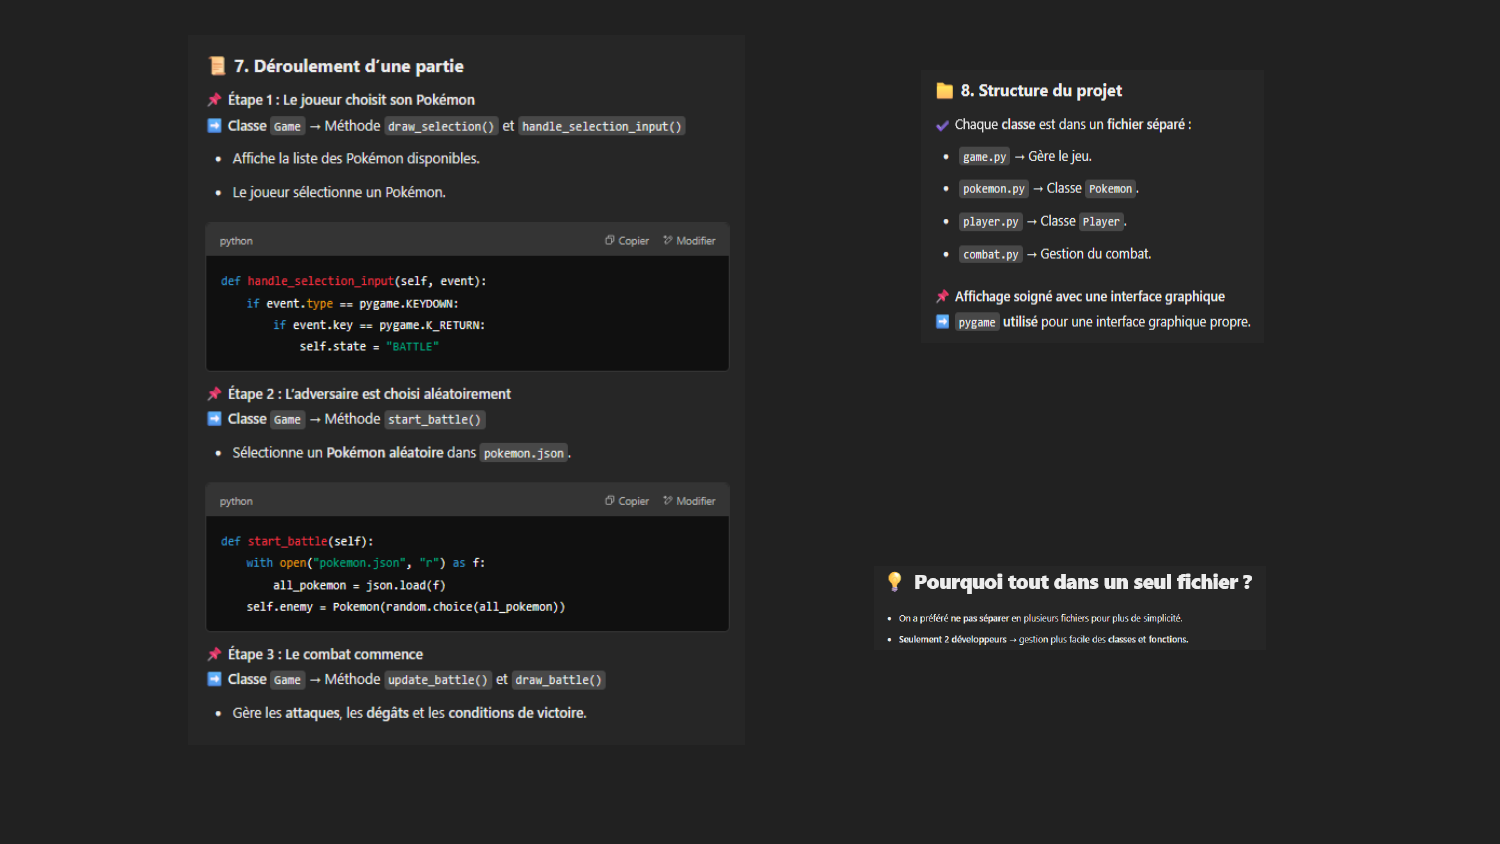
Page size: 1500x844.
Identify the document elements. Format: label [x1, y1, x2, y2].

picture [921, 70, 1264, 343]
picture [874, 566, 1266, 650]
picture [188, 35, 745, 745]
